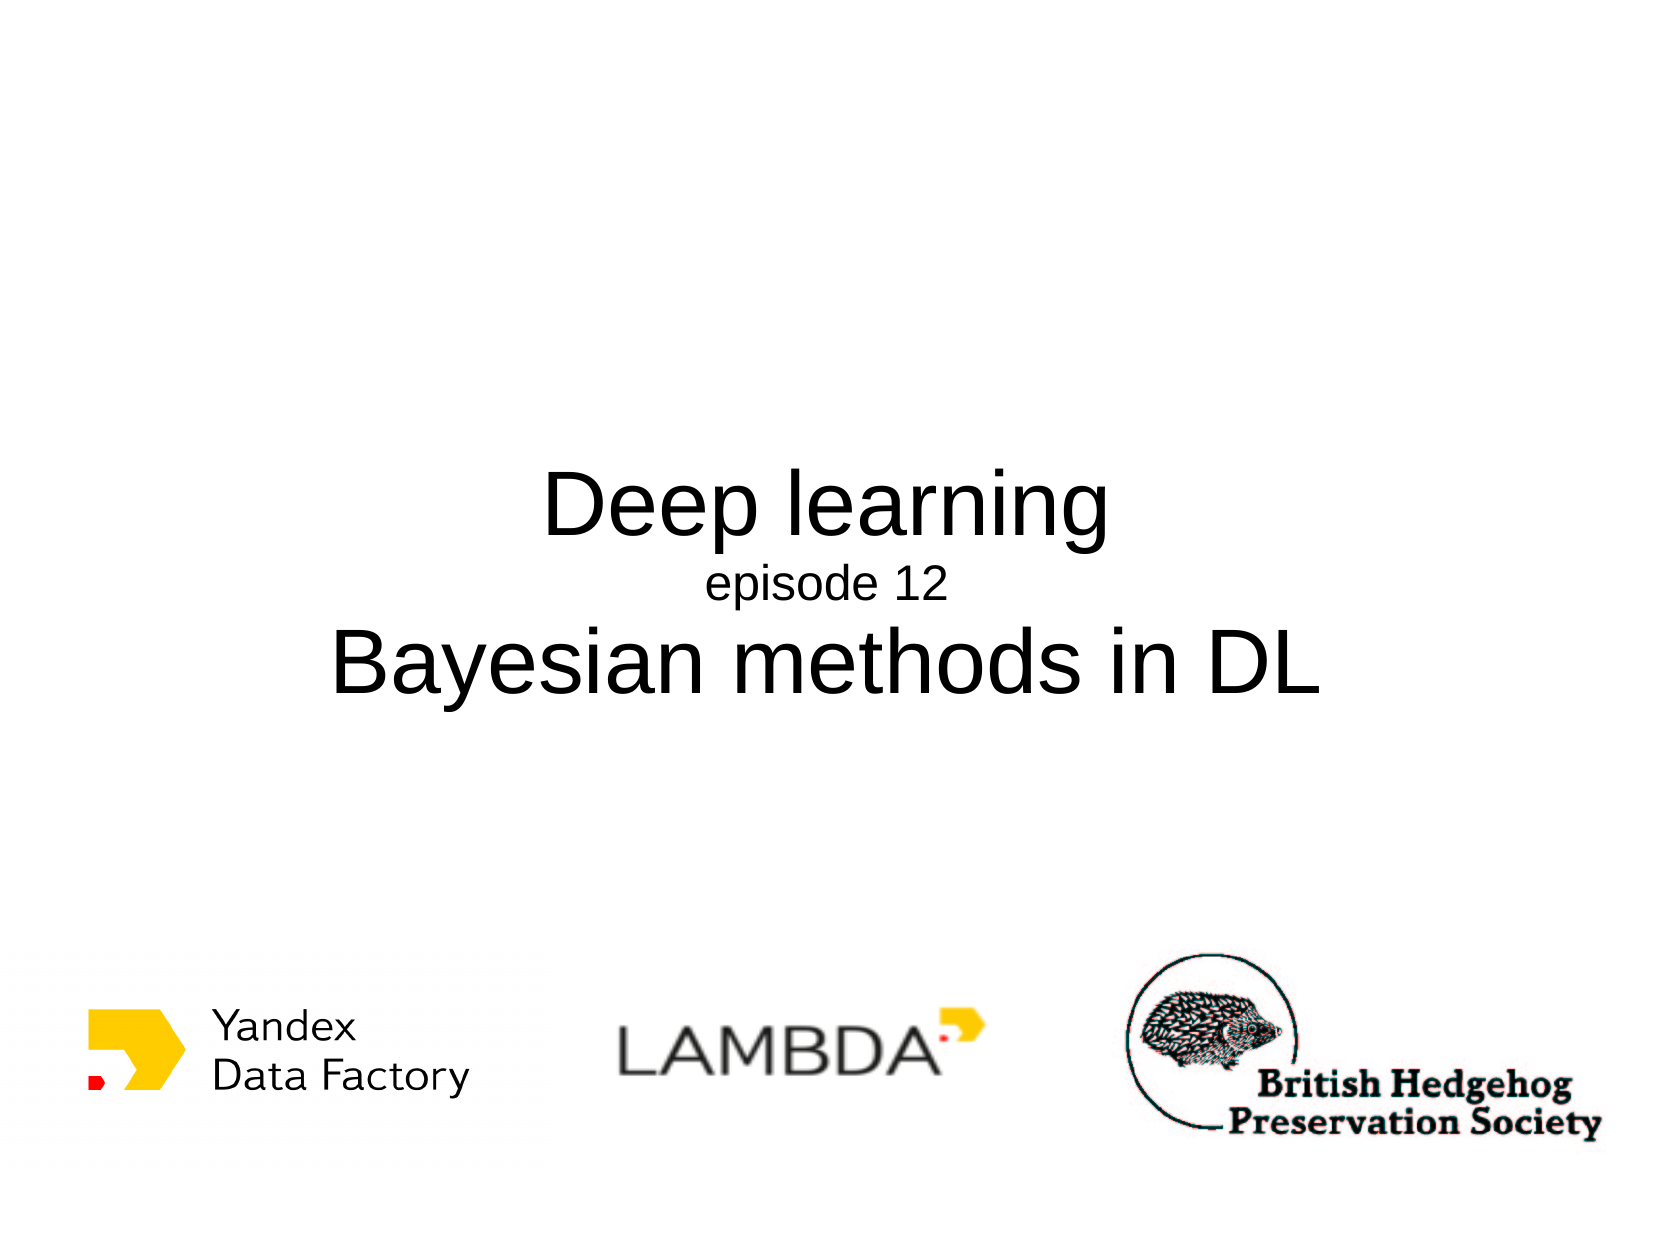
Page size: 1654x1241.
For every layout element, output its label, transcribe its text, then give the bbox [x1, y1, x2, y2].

title Deep learning episode 12 Bayesian methods in DL [82, 451, 1571, 714]
picture [584, 872, 1005, 1212]
picture [1049, 869, 1654, 1241]
picture [0, 929, 555, 1170]
